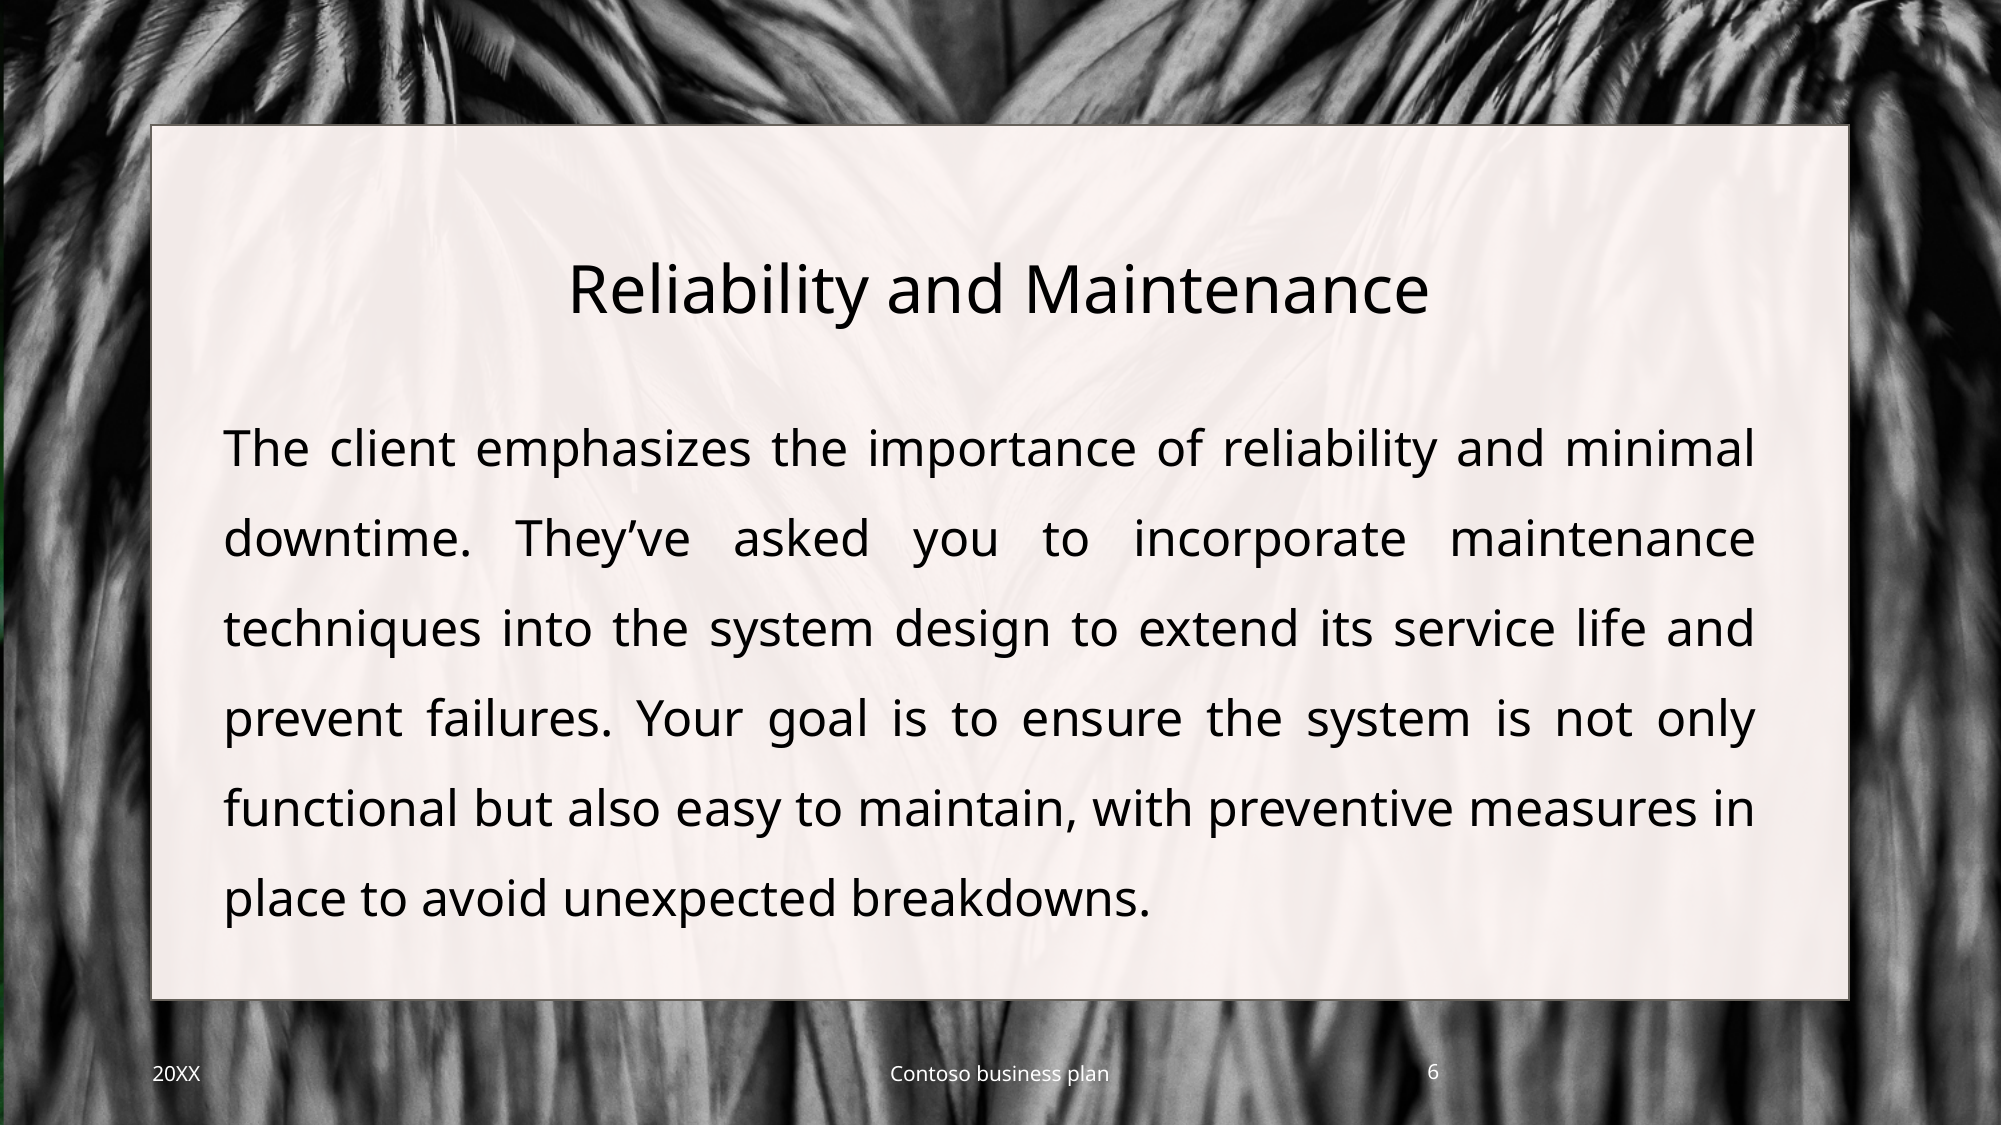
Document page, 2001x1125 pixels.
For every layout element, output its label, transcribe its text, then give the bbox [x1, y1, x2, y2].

text_box 6 [1412, 1042, 1863, 1103]
title Reliability and Maintenance [174, 246, 1825, 339]
picture [3, 0, 2000, 1125]
text_box [151, 125, 1849, 1000]
list The client emphasizes the importance of reliability and minimal downtime. They’ve asked you to incorporate maintenance techniques into the system design to extend its service life and prevent failures. Your goal is to ensure the system is not only functional but also easy to maintain, with preventive measures in place to avoid unexpected breakdowns. [208, 378, 1773, 935]
text_box 20XX [137, 1042, 588, 1103]
text_box Contoso business plan [662, 1042, 1338, 1103]
